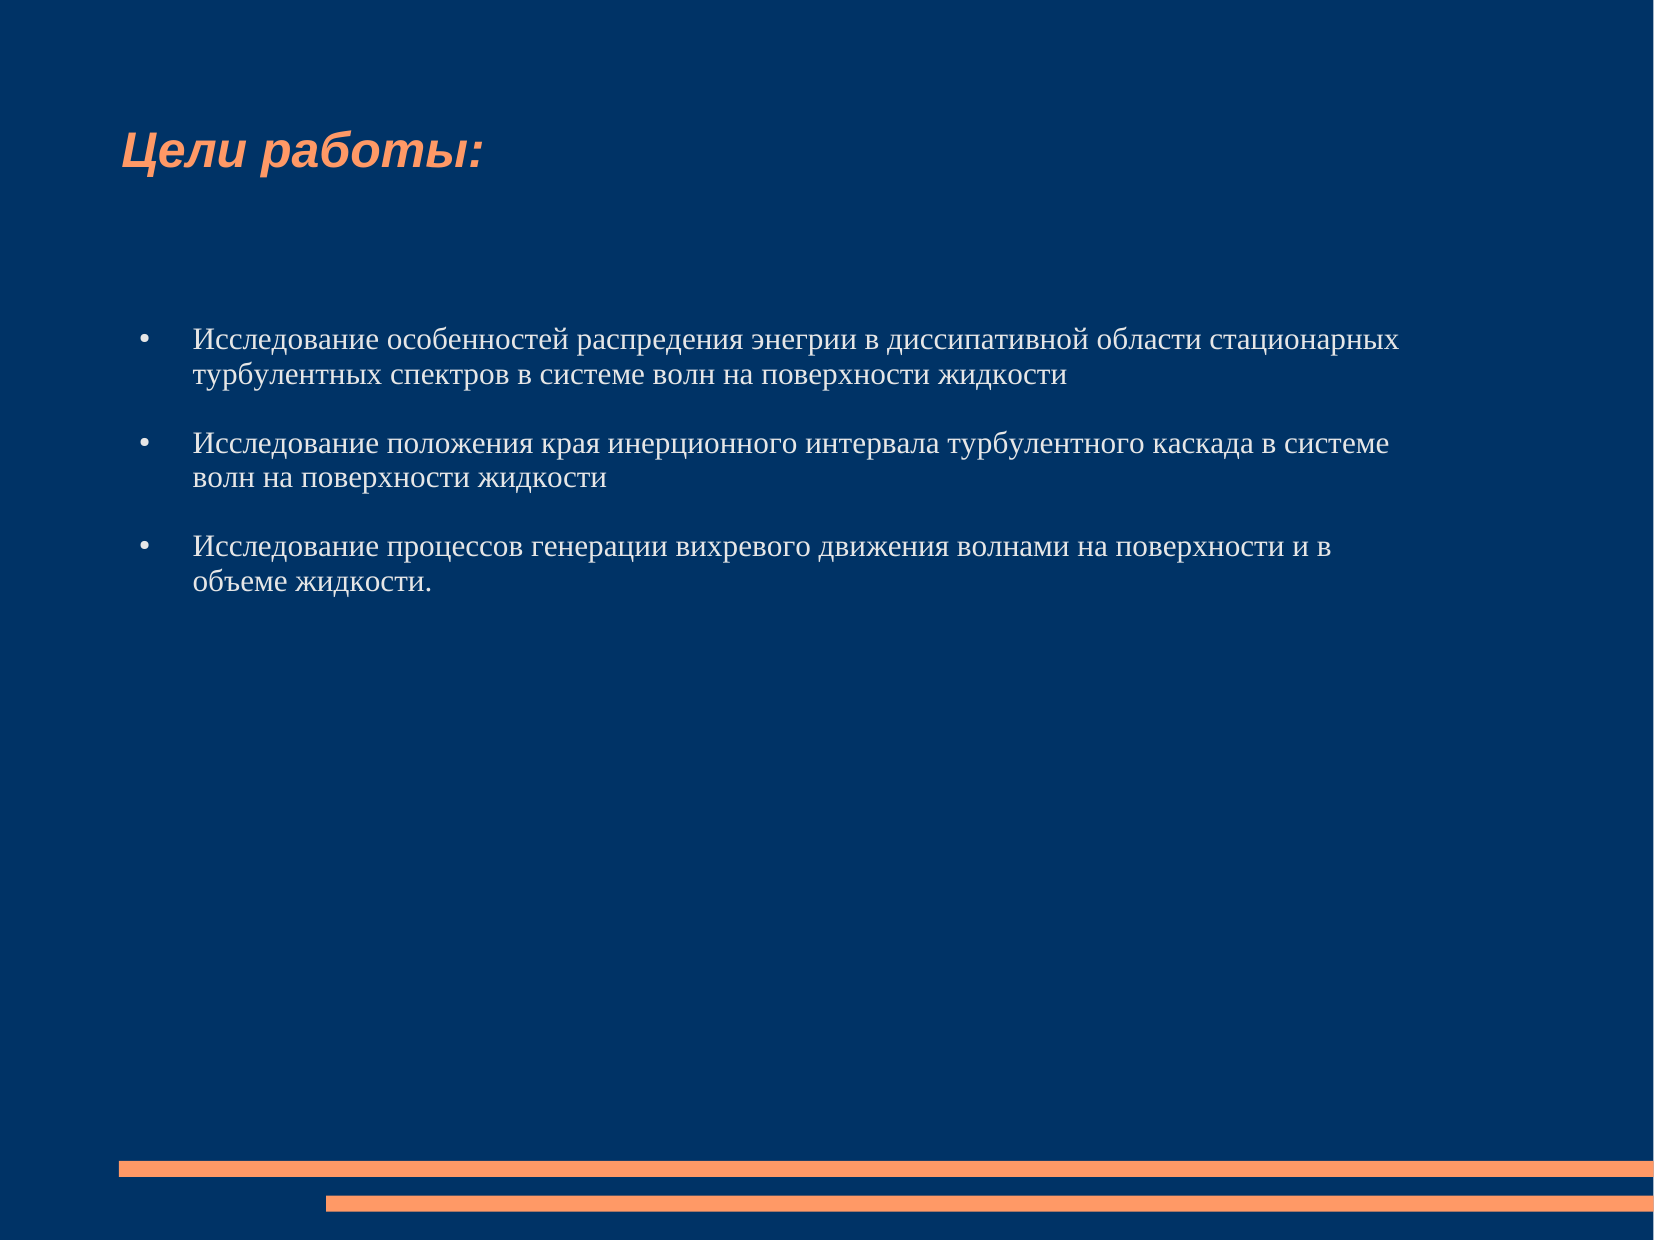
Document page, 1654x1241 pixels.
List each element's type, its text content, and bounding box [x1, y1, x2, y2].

list Исследование особенностей распредения энегрии в диссипативной области стационарных турбулентных спектров в системе волн на поверхности жидкости Исследование положения края инерционного интервала турбулентного каскада в системе волн на поверхности жидкости Исследование процессов генерации вихревого движения волнами на поверхности и в объеме жидкости. [121, 322, 1418, 1042]
title Цели работы: [121, 46, 1534, 254]
